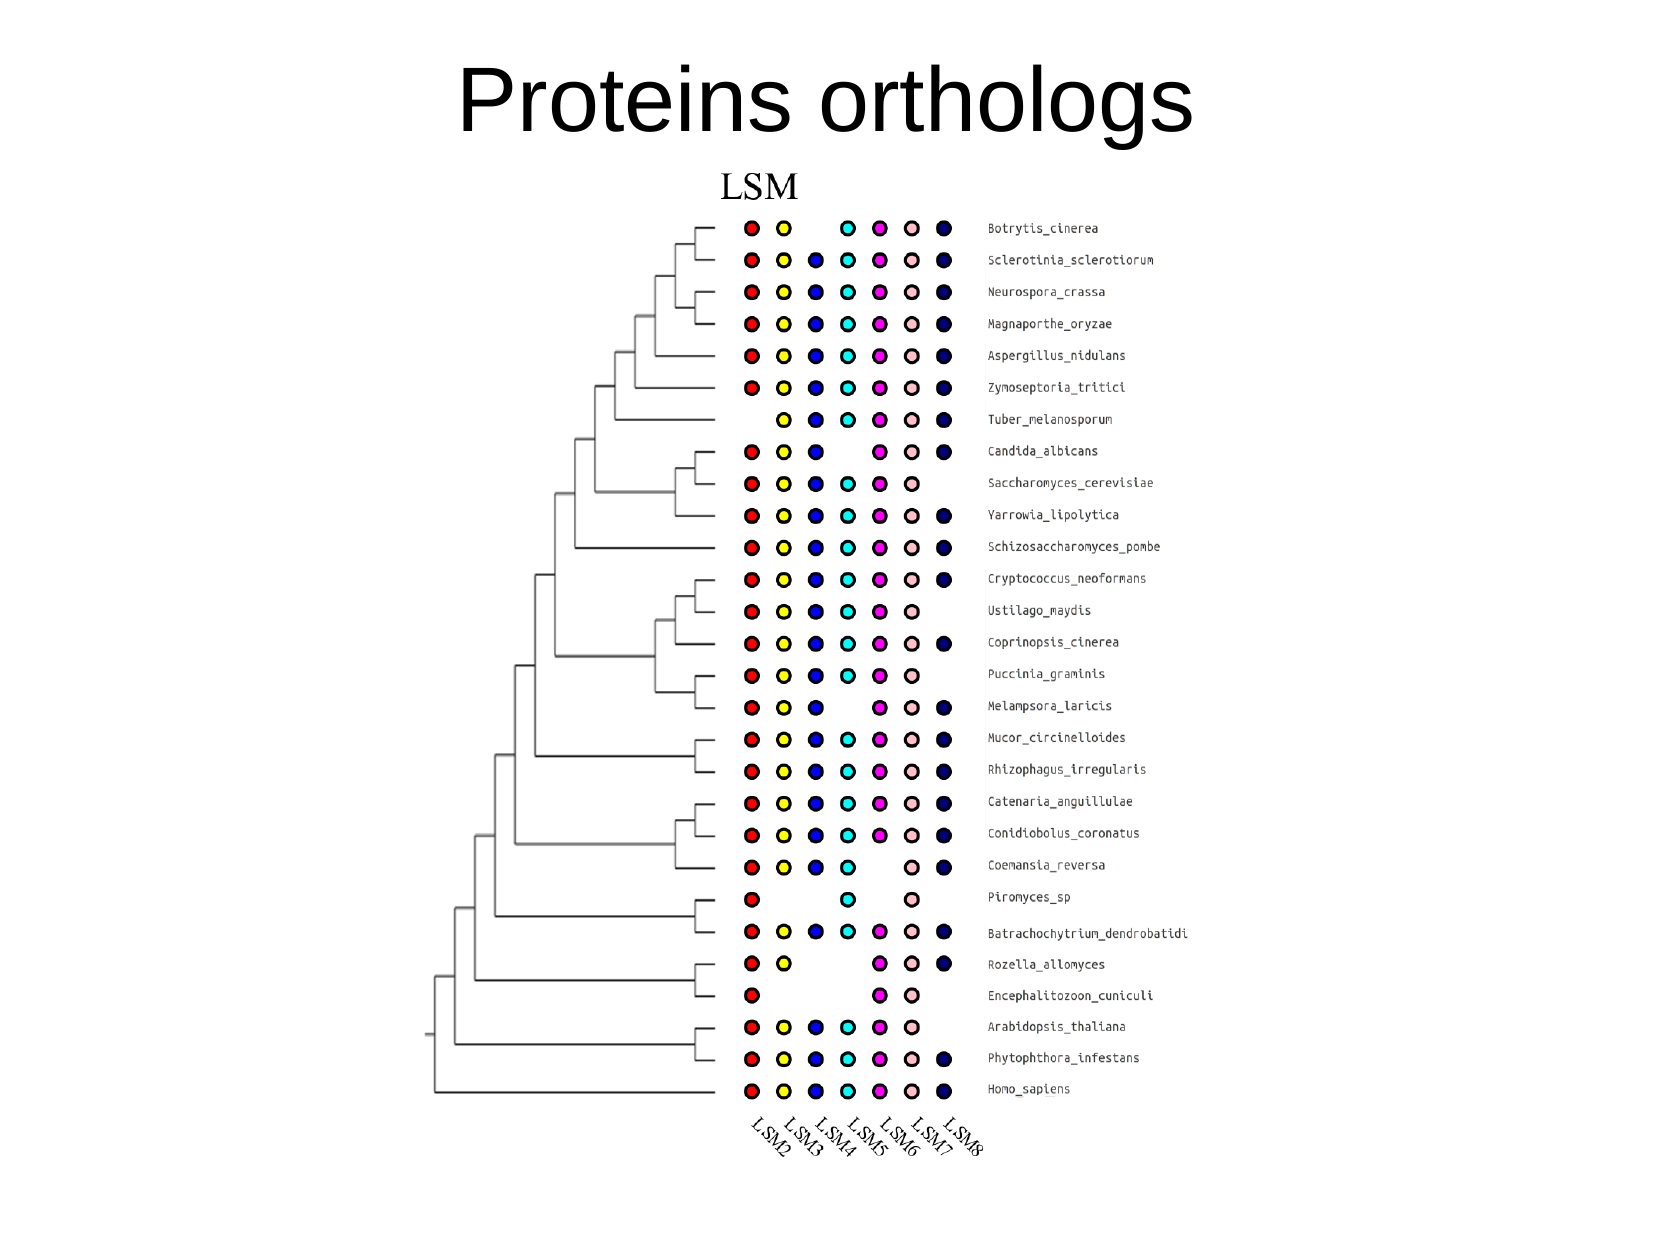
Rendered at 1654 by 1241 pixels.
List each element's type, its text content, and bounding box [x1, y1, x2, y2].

title Proteins orthologs [82, 48, 1571, 152]
picture [417, 164, 1201, 1216]
